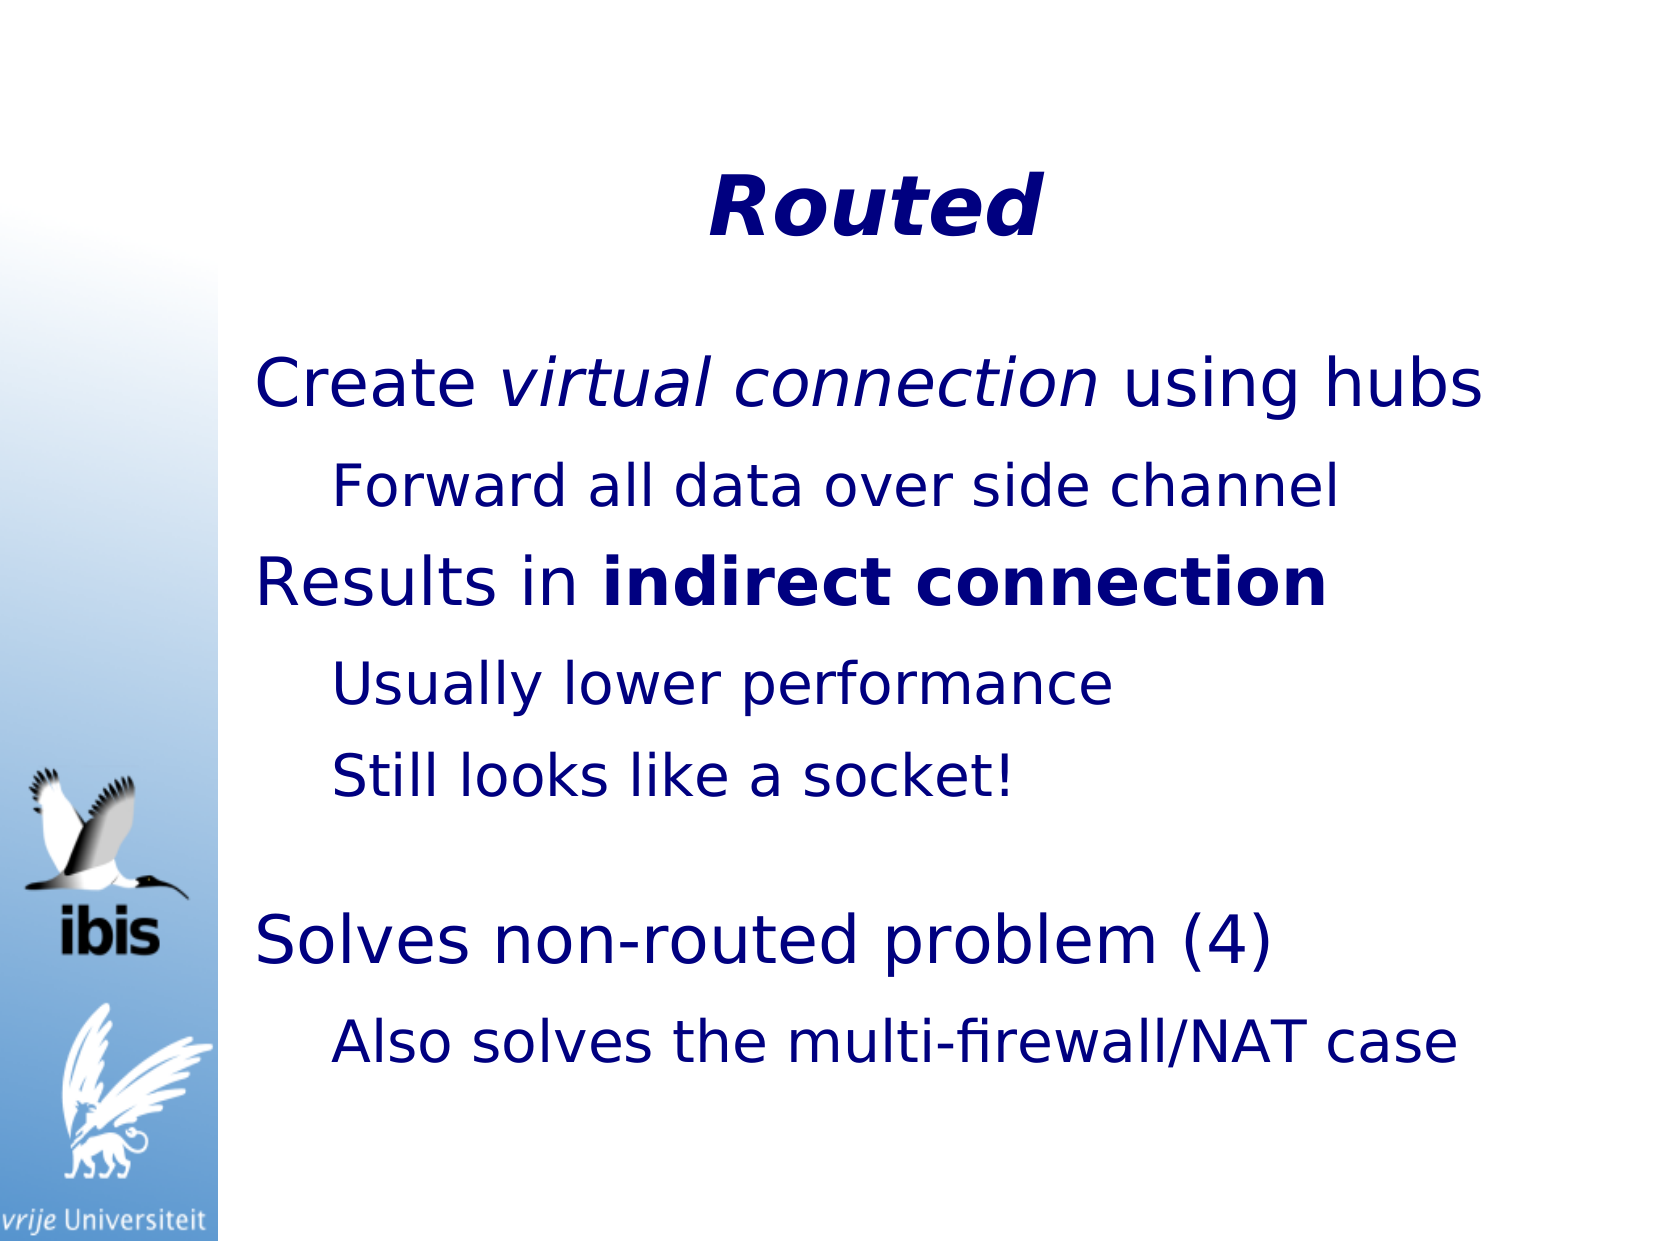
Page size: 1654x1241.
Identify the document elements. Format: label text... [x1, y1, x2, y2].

title Routed [219, 102, 1534, 311]
list Create virtual connection using hubs Forward all data over side channel Results in indirect connection Usually lower performance Still looks like a socket! Solves non-routed problem (4) Also solves the multi-firewall/NAT case [236, 344, 1654, 1196]
picture [0, 0, 218, 1241]
